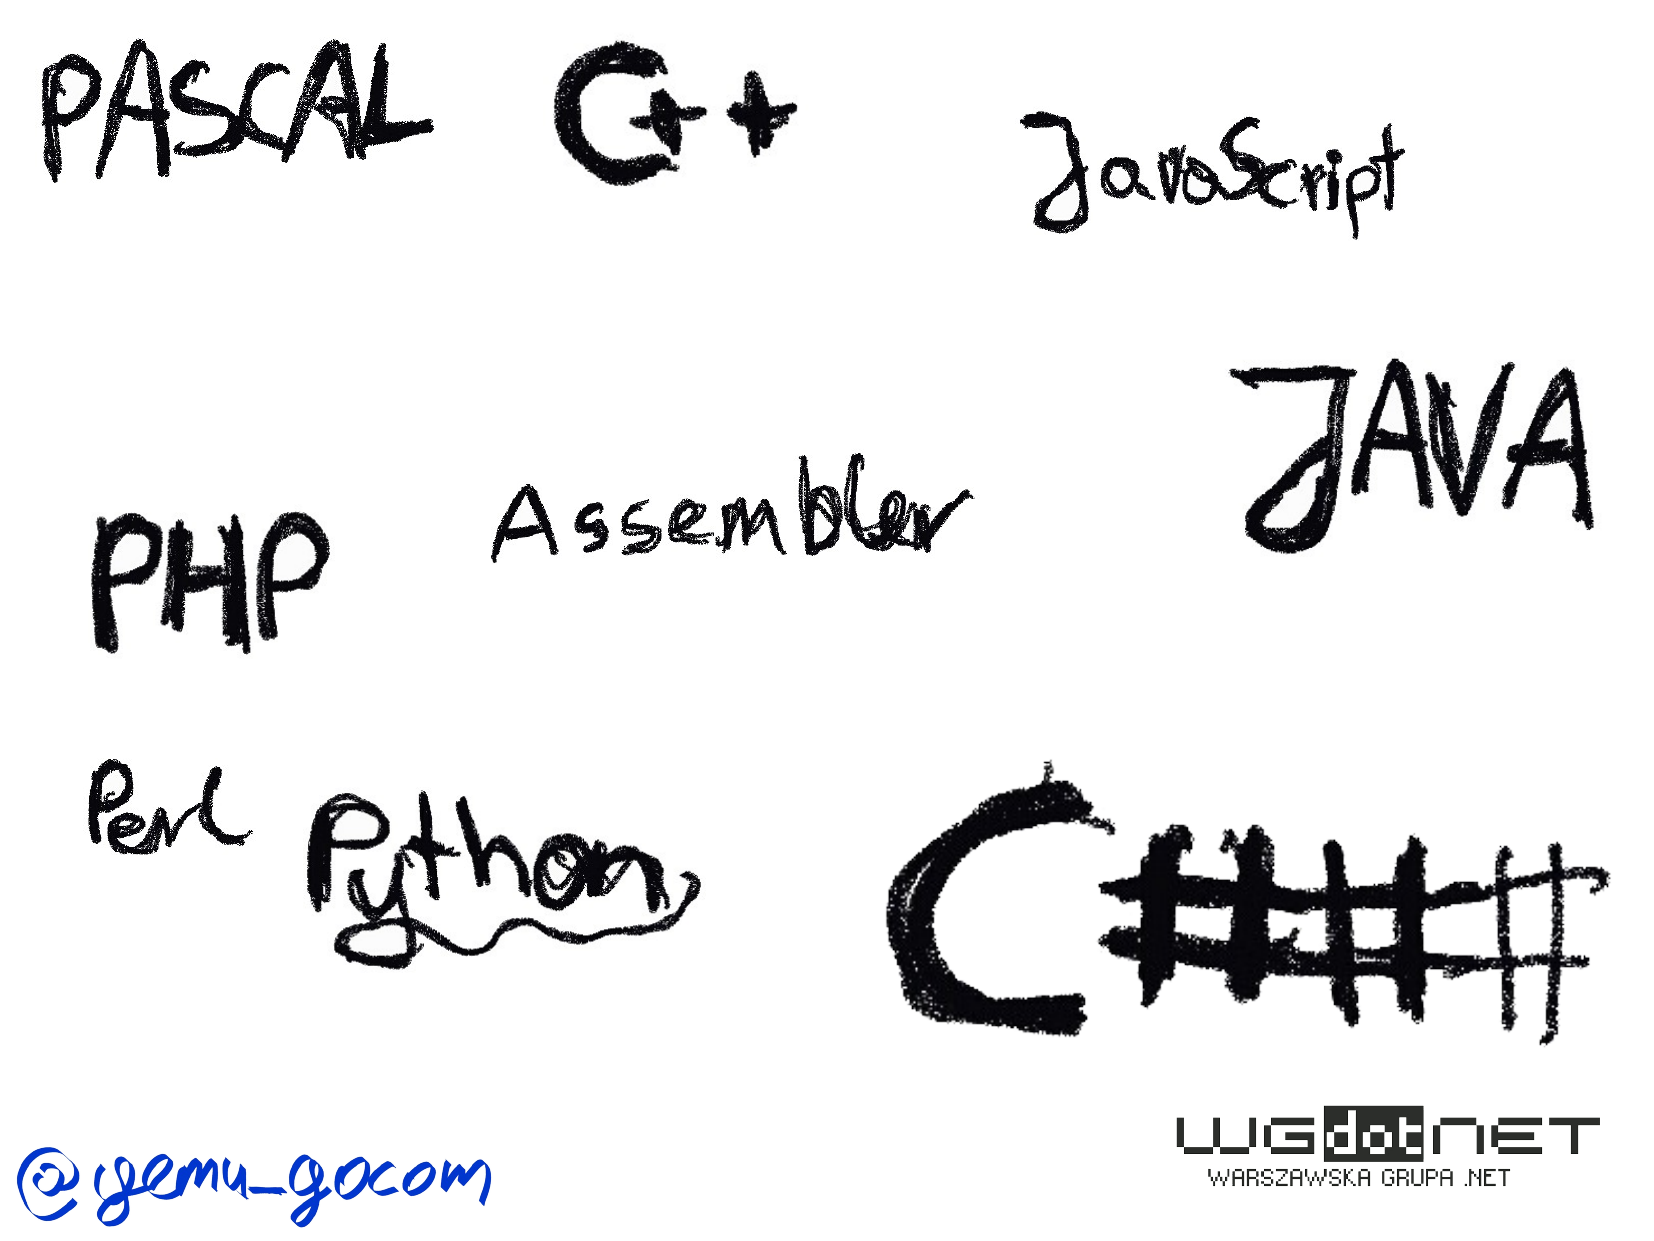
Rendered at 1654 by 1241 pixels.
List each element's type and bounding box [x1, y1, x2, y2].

picture [484, 448, 984, 567]
picture [82, 496, 335, 662]
picture [543, 23, 815, 204]
picture [1015, 106, 1406, 242]
picture [832, 743, 1647, 1086]
picture [1216, 342, 1607, 567]
picture [287, 779, 733, 993]
picture [35, 29, 438, 189]
picture [1169, 1103, 1603, 1193]
picture [11, 1129, 497, 1241]
picture [76, 744, 260, 867]
